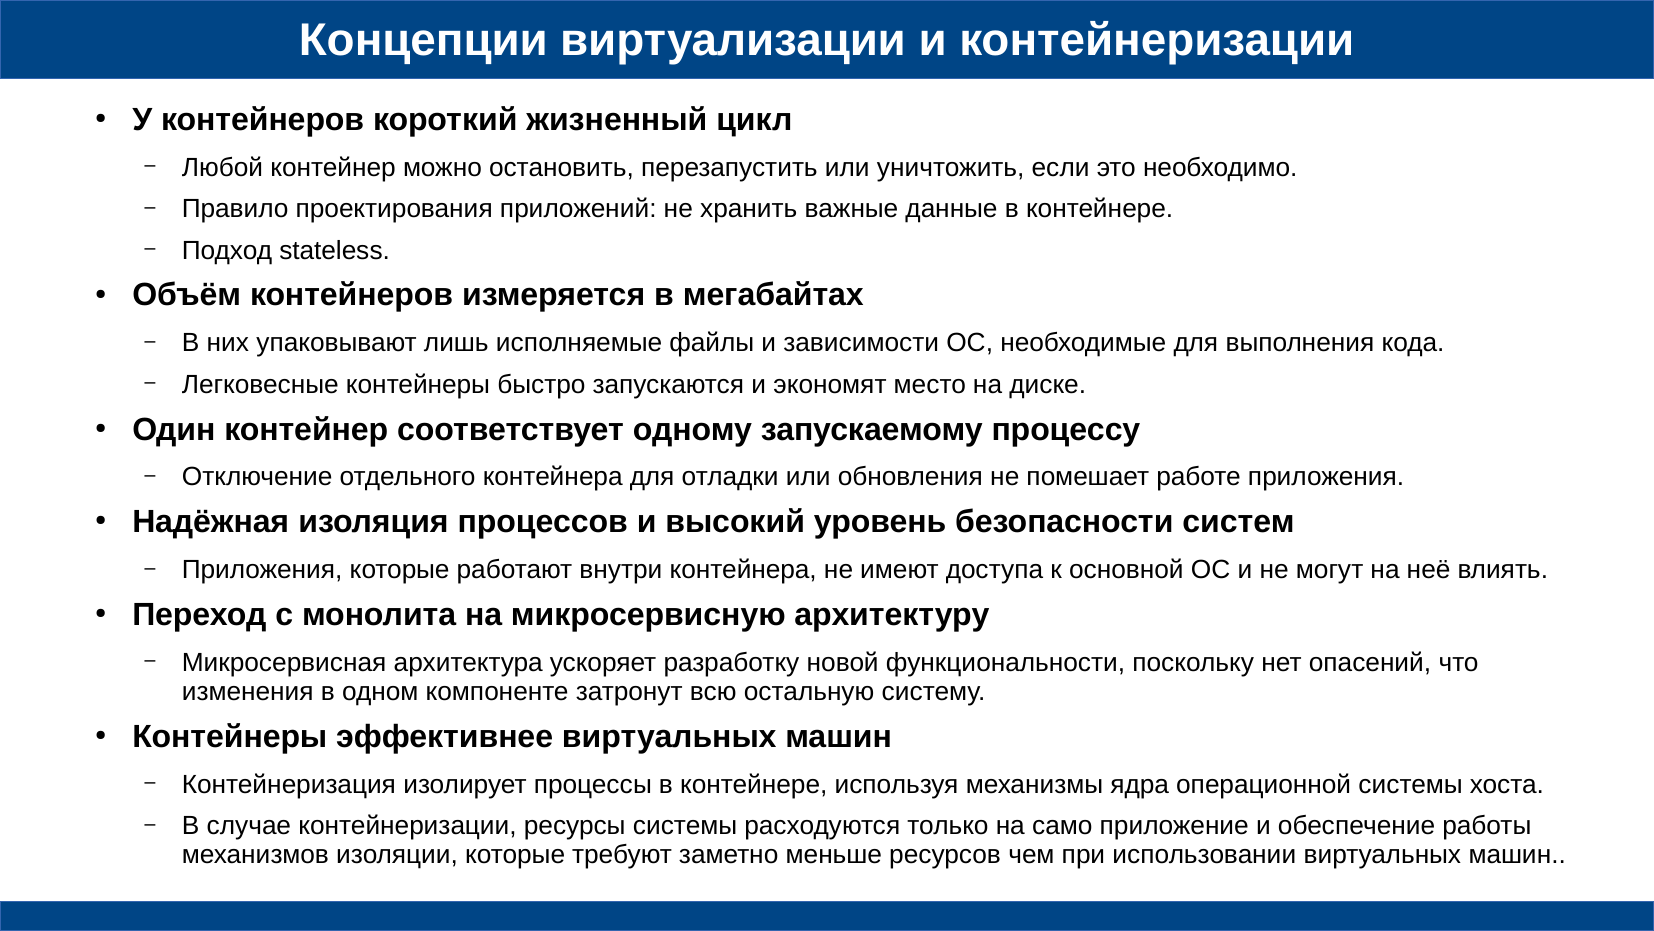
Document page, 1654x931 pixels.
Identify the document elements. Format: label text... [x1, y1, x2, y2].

title Концепции виртуализации и контейнеризации [0, 0, 1654, 79]
list У контейнеров короткий жизненный цикл Любой контейнер можно остановить, перезапустить или уничтожить, если это необходимо. Правило проектирования приложений: не хранить важные данные в контейнере. Подход stateless. Объём контейнеров измеряется в мегабайтах В них упаковывают лишь исполняемые файлы и зависимости ОС, необходимые для выполнения кода. Легковесные контейнеры быстро запускаются и экономят место на диске. Один контейнер соответствует одному запускаемому процессу Отключение отдельного контейнера для отладки или обновления не помешает работе приложения. Надёжная изоляция процессов и высокий уровень безопасности систем Приложения, которые работают внутри контейнера, не имеют доступа к основной ОС и не могут на неё влиять. Переход с монолита на микросервисную архитектуру Микросервисная архитектура ускоряет разработку новой функциональности, поскольку нет опасений, что изменения в одном компоненте затронут всю остальную систему. Контейнеры эффективнее виртуальных машин Контейнеризация изолирует процессы в контейнере, используя механизмы ядра операционной системы хоста. В случае контейнеризации, ресурсы системы расходуются только на само приложение и обеспечение работы механизмов изоляции, которые требуют заметно меньше ресурсов чем при использовании виртуальных машин.. [82, 101, 1571, 886]
